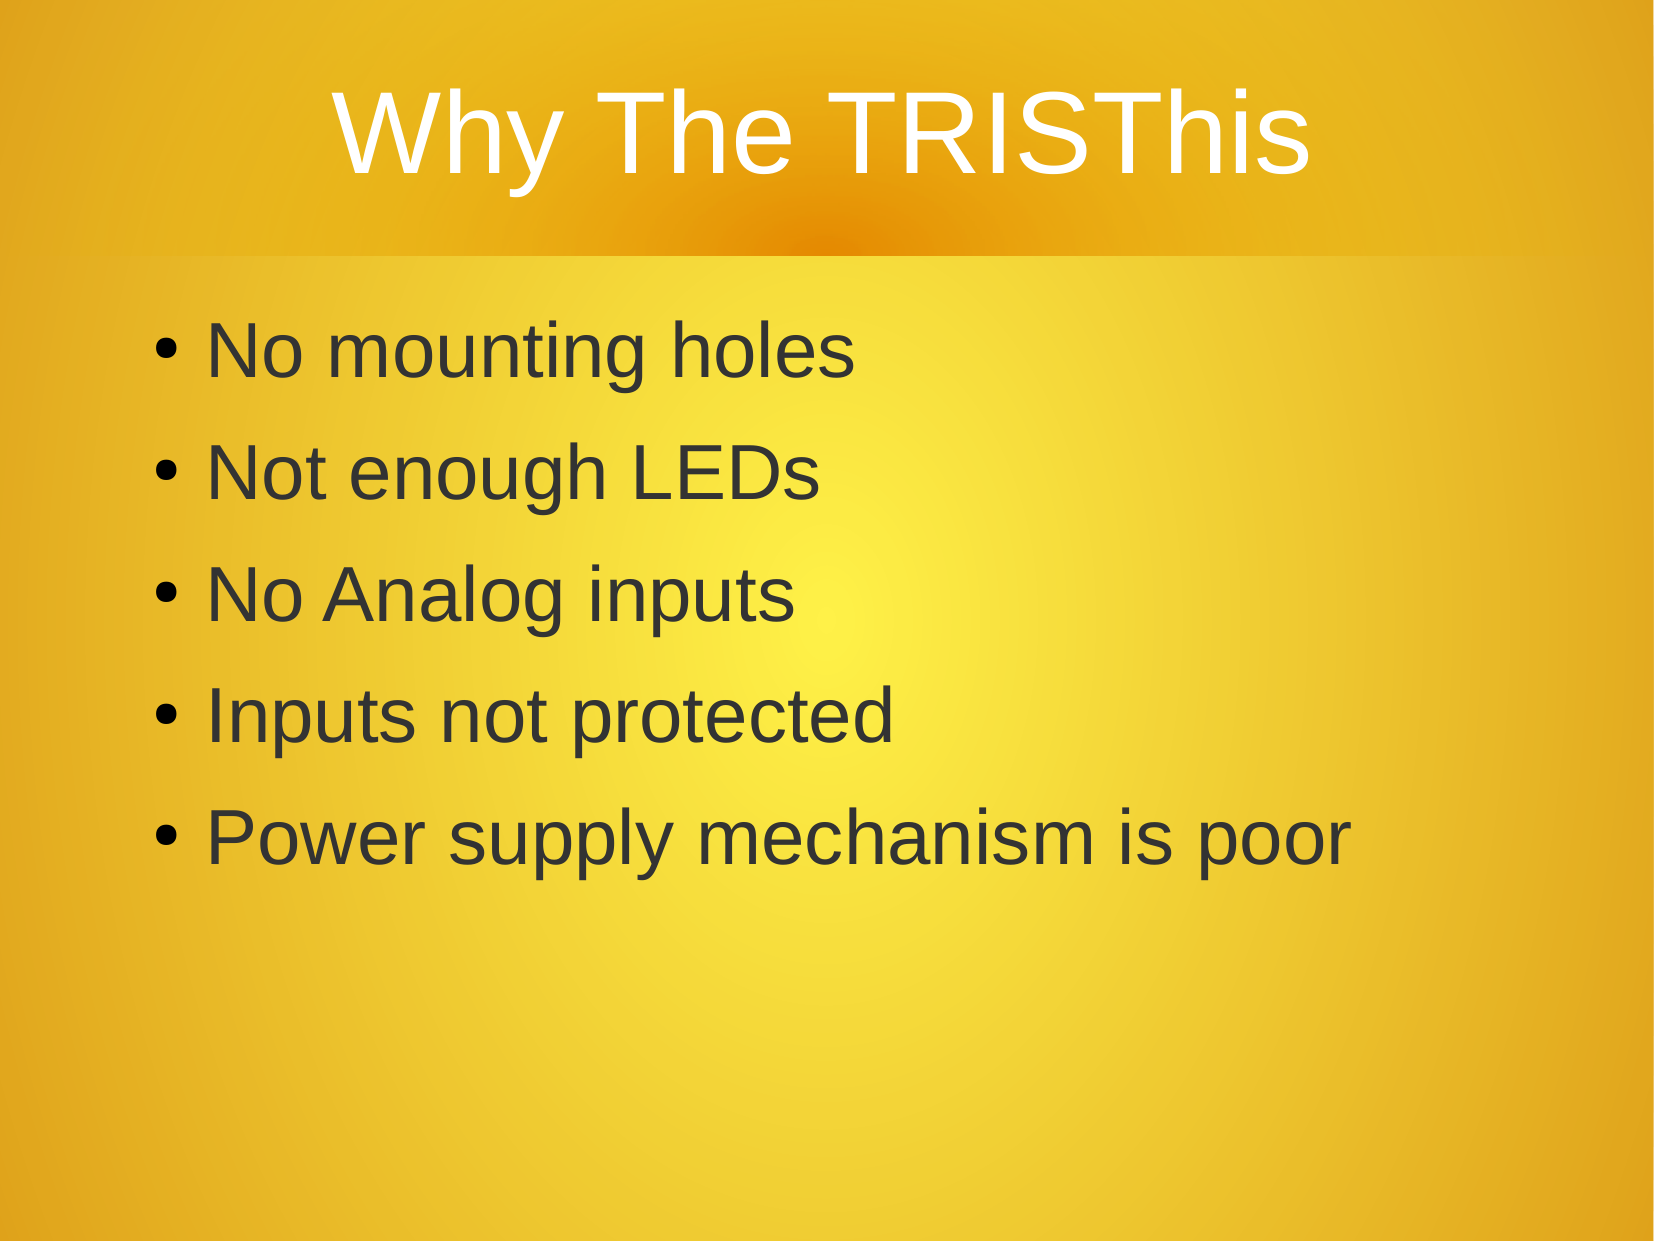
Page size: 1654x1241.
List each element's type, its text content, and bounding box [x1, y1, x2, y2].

list No mounting holes Not enough LEDs No Analog inputs Inputs not protected Power supply mechanism is poor [134, 306, 1519, 1027]
title Why The TRISThis [78, 30, 1567, 237]
